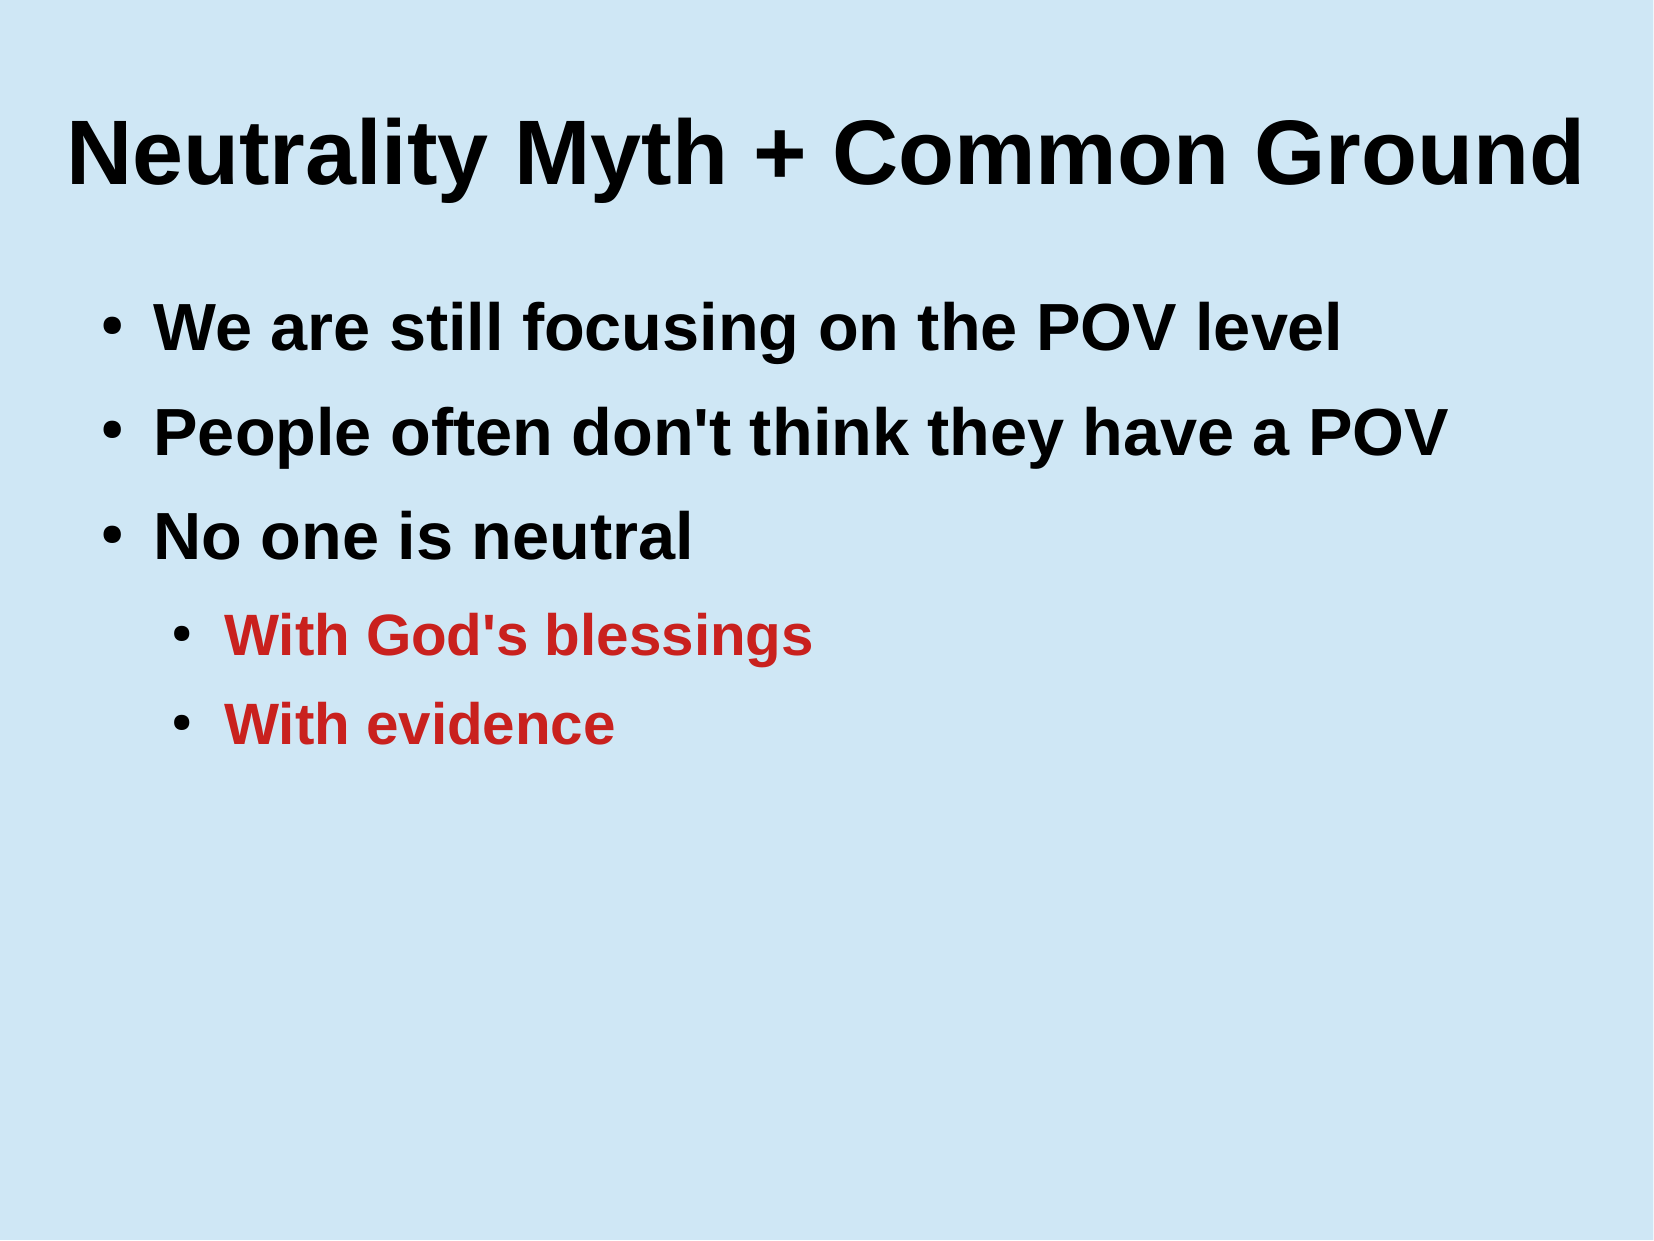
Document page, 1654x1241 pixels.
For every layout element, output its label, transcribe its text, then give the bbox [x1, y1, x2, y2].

title Neutrality Myth + Common Ground [29, 49, 1625, 257]
list We are still focusing on the POV level People often don't think they have a POV No one is neutral With God's blessings With evidence [82, 290, 1571, 1010]
